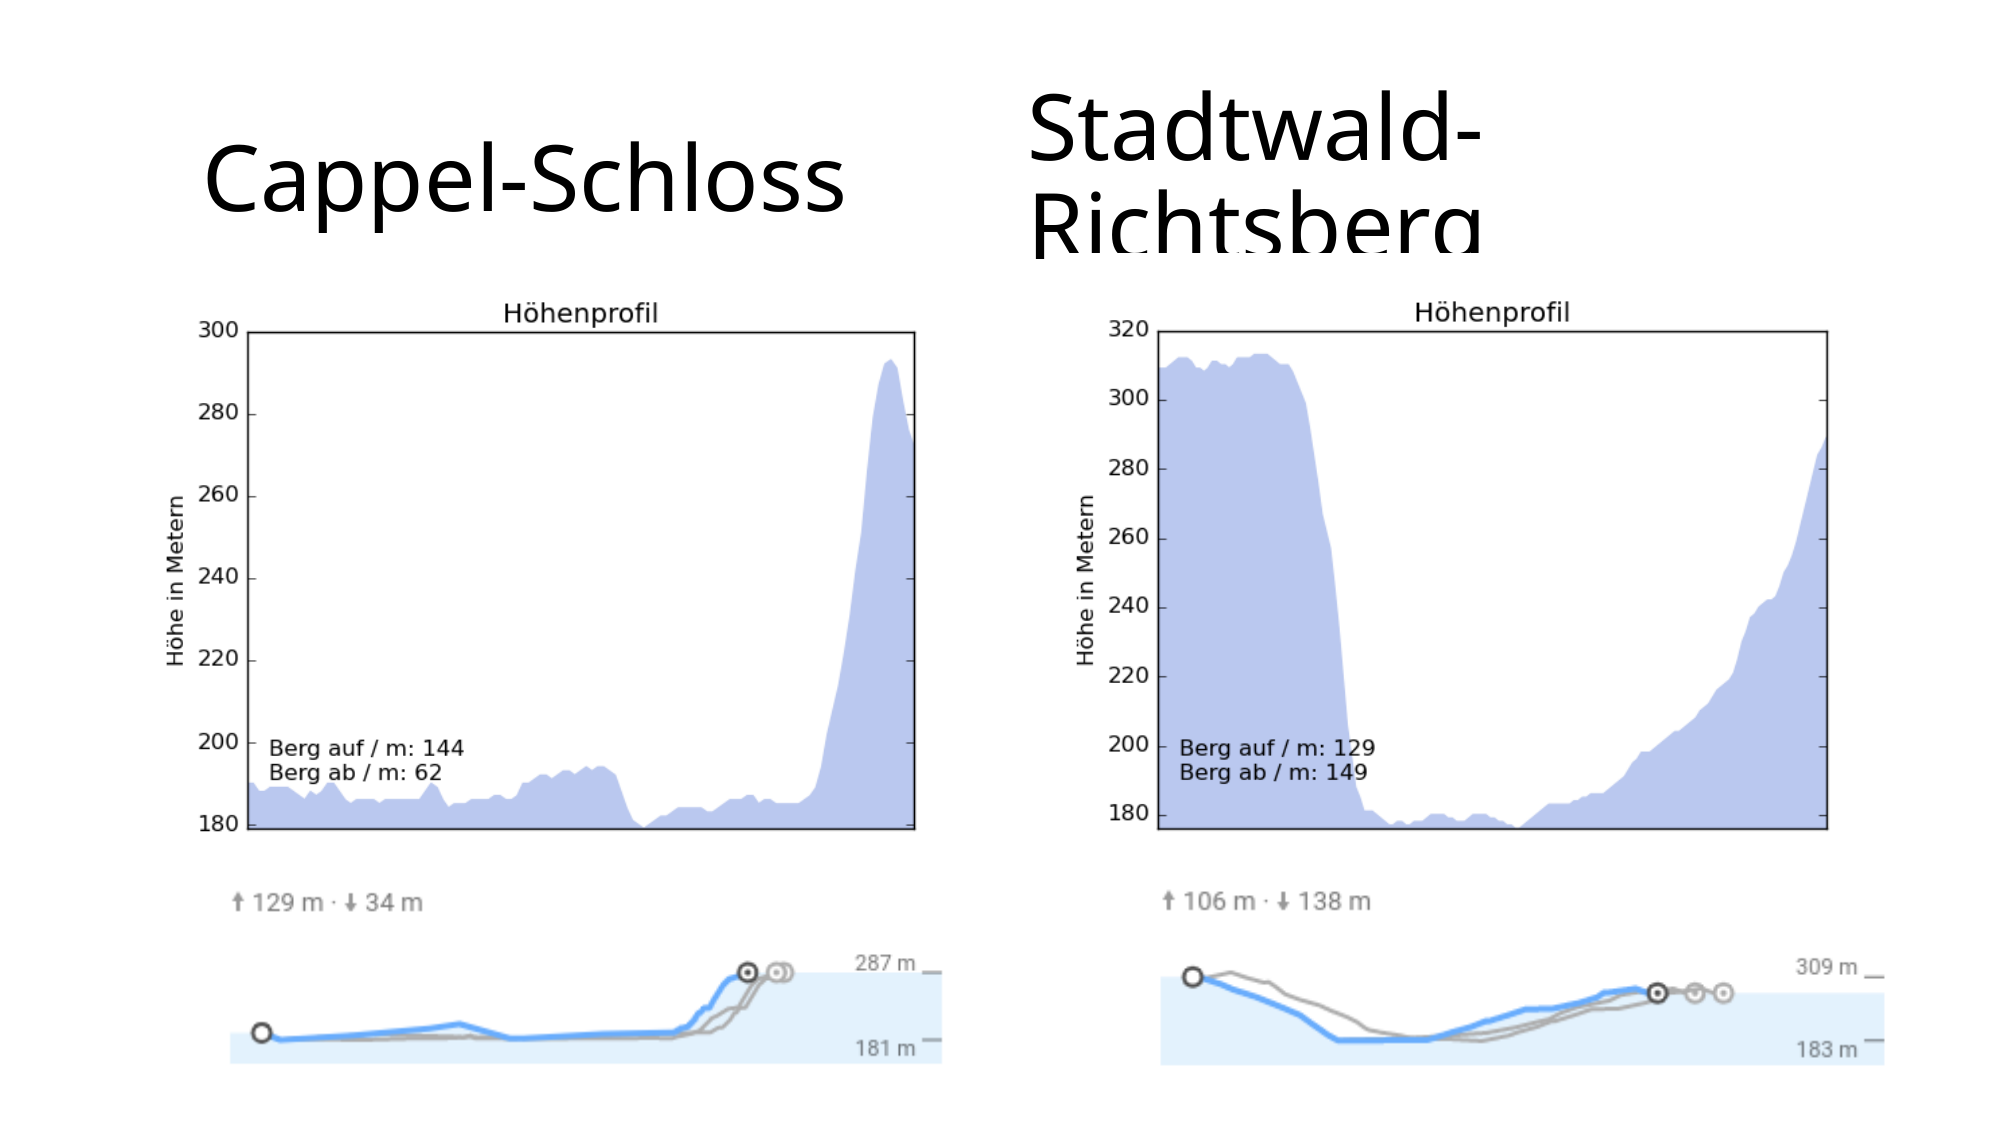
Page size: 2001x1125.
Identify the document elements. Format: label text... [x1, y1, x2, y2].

picture [1050, 253, 1913, 1092]
picture [140, 254, 1000, 1088]
title Stadtwald-Richtsberg [1012, 98, 1951, 263]
title Cappel-Schloss [187, 99, 901, 254]
